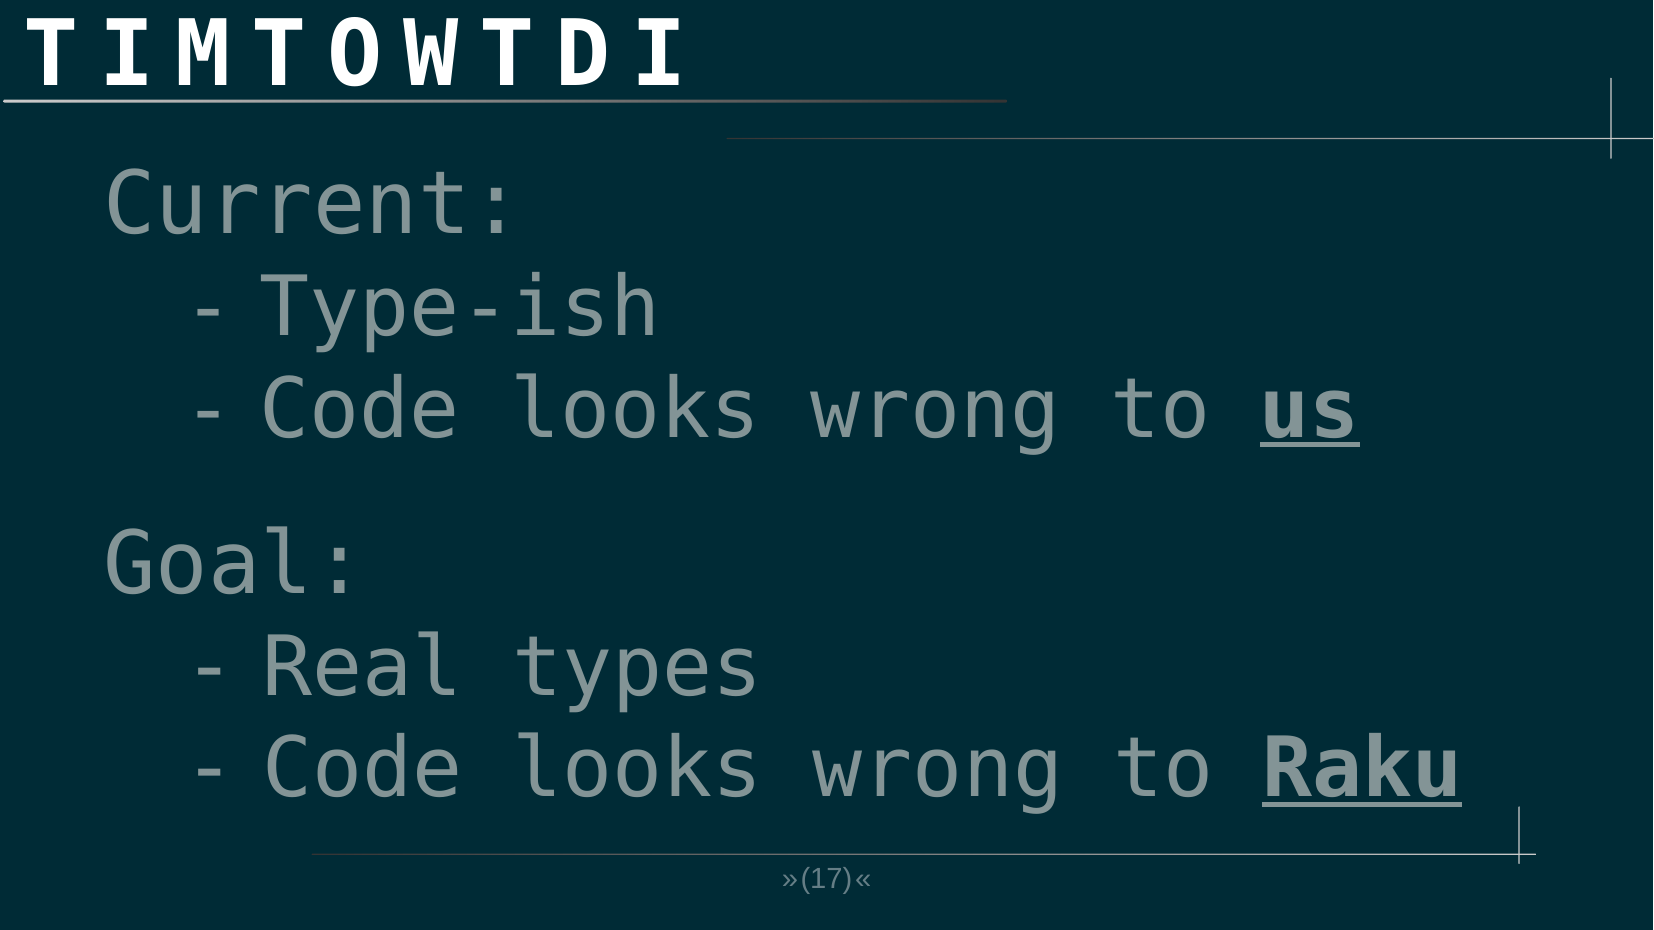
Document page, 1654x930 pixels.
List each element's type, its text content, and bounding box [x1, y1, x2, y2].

list Current: - Type-ish - Code looks wrong to us Goal: - Real types - Code looks wrong to Raku [0, 98, 1540, 826]
title TIMTOWTDI [23, 0, 1588, 108]
